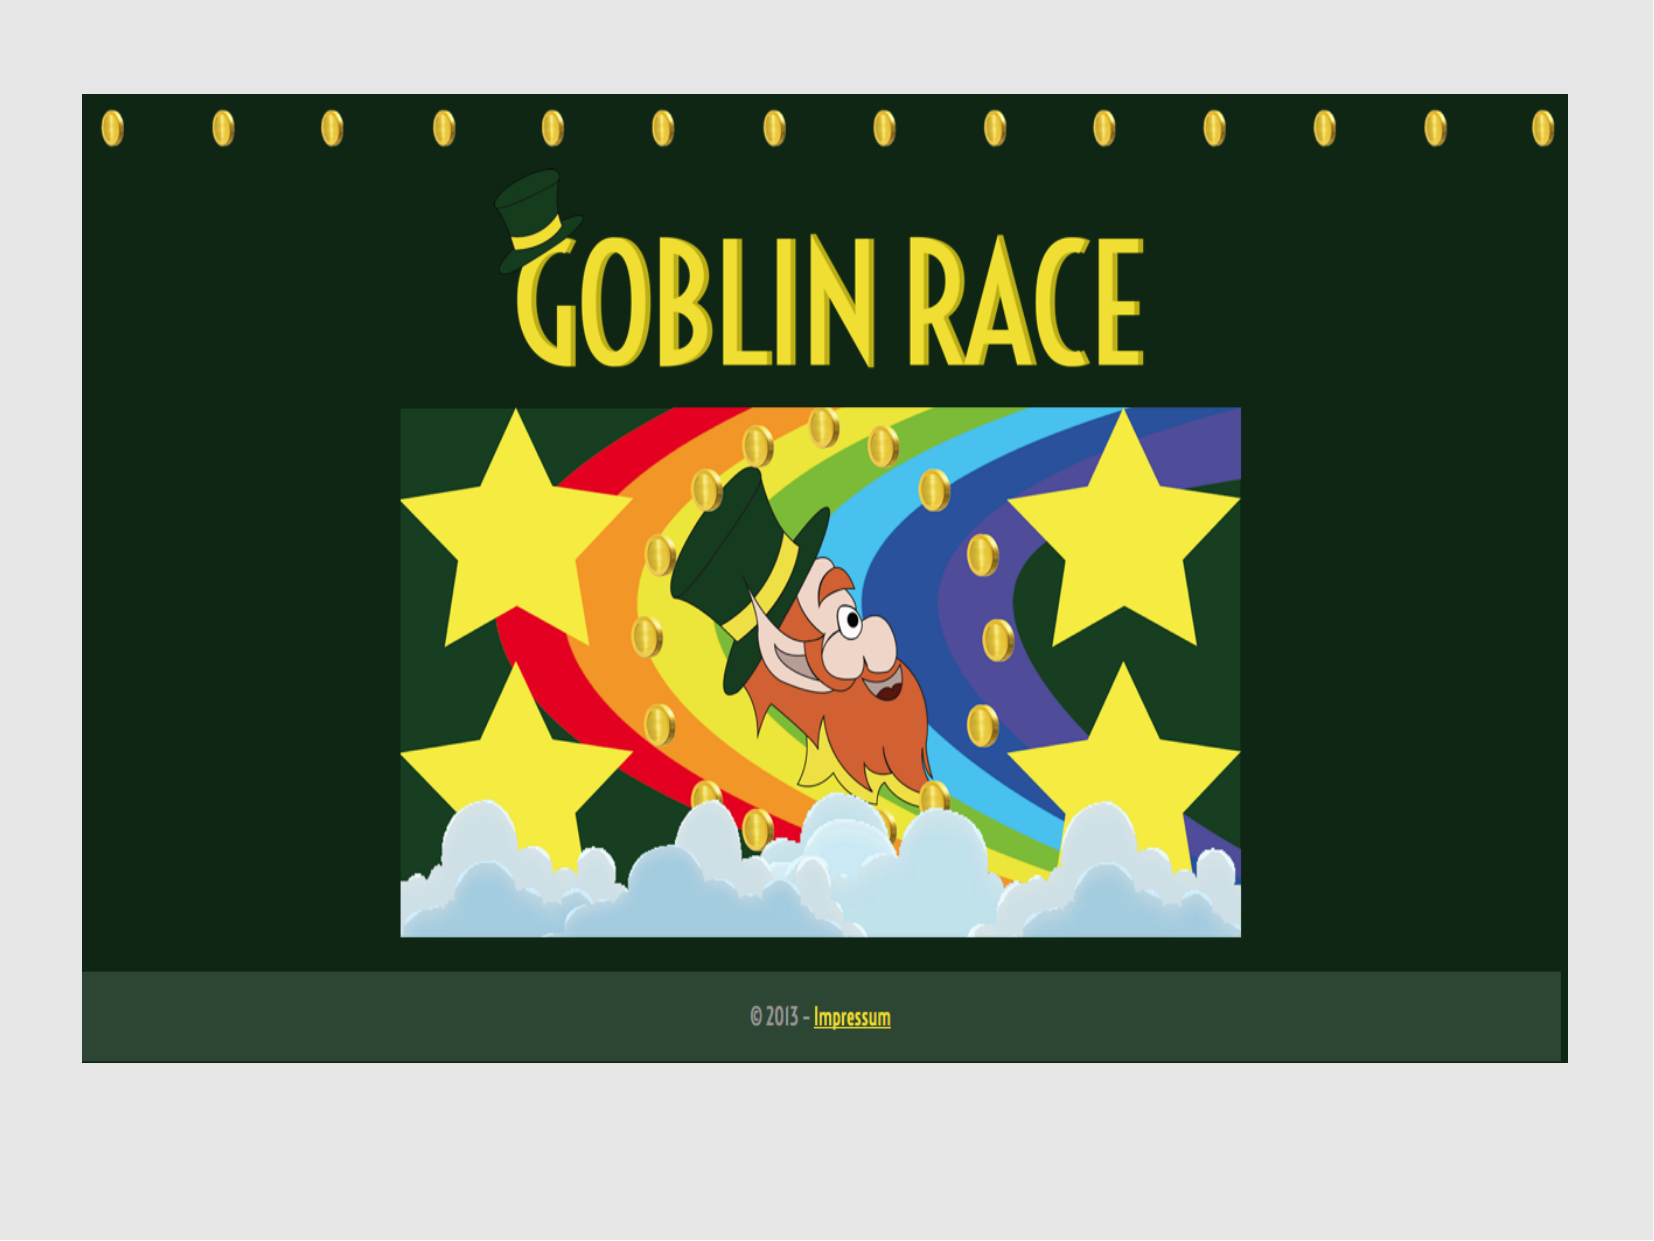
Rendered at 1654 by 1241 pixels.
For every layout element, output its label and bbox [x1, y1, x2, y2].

picture [82, 94, 1568, 1063]
